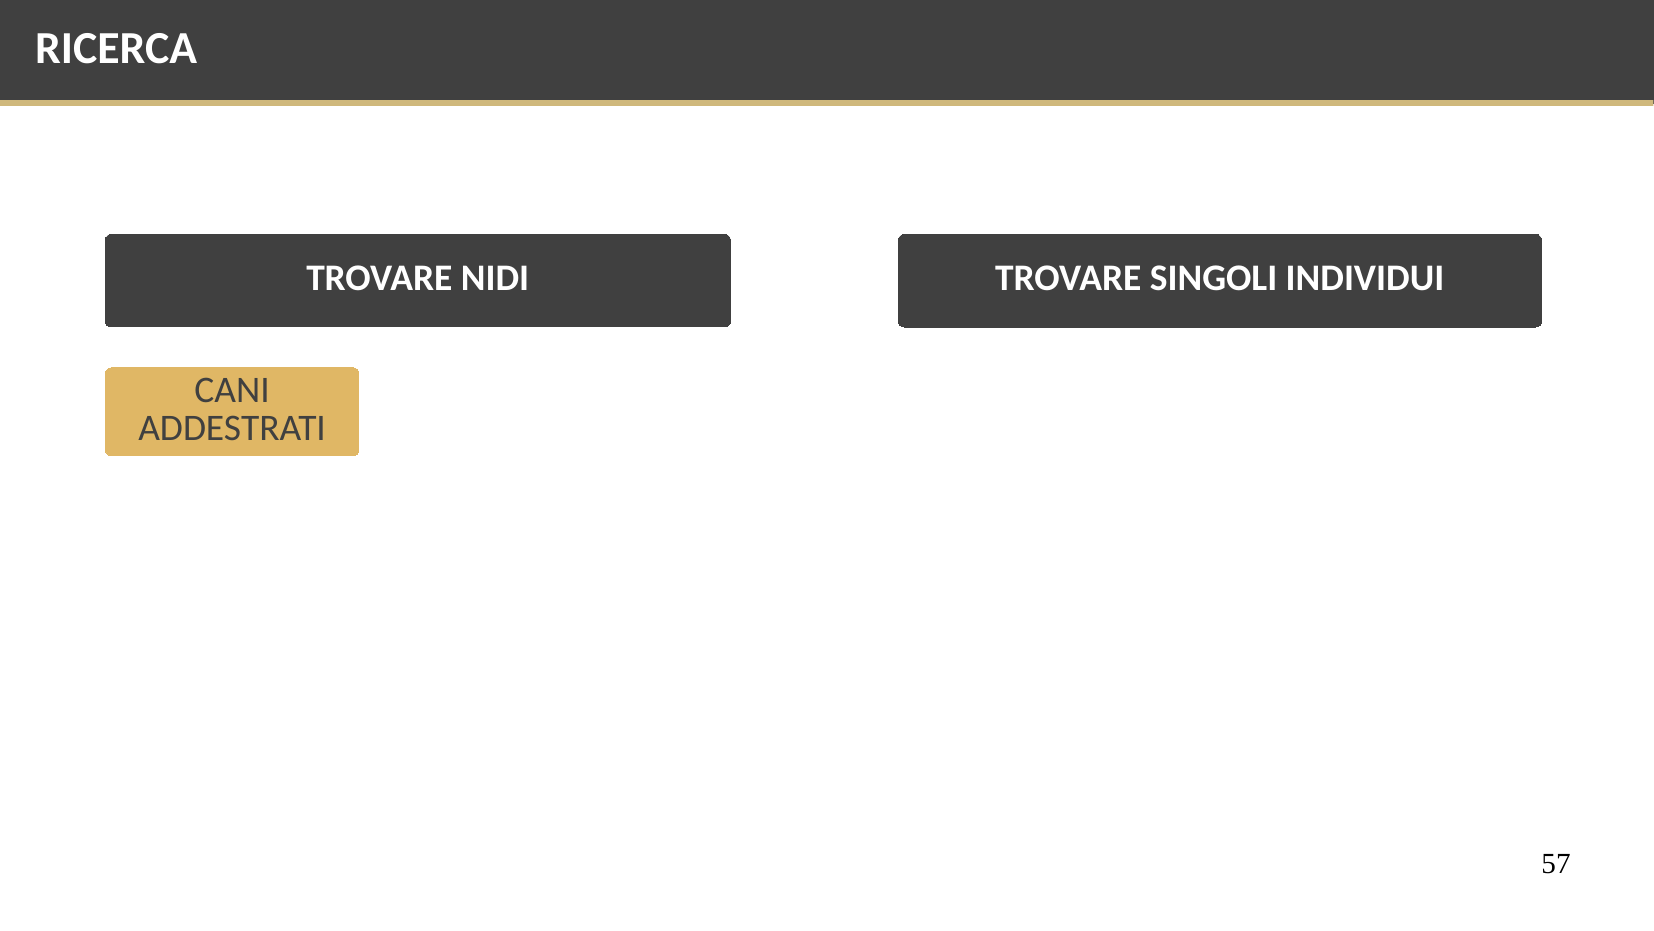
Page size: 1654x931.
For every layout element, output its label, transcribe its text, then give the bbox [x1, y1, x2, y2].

text_box TROVARE NIDI [105, 234, 731, 327]
text_box RICERCA [0, 0, 1654, 100]
text_box CANI ADDESTRATI [105, 367, 359, 456]
text_box TROVARE SINGOLI INDIVIDUI [898, 234, 1542, 328]
